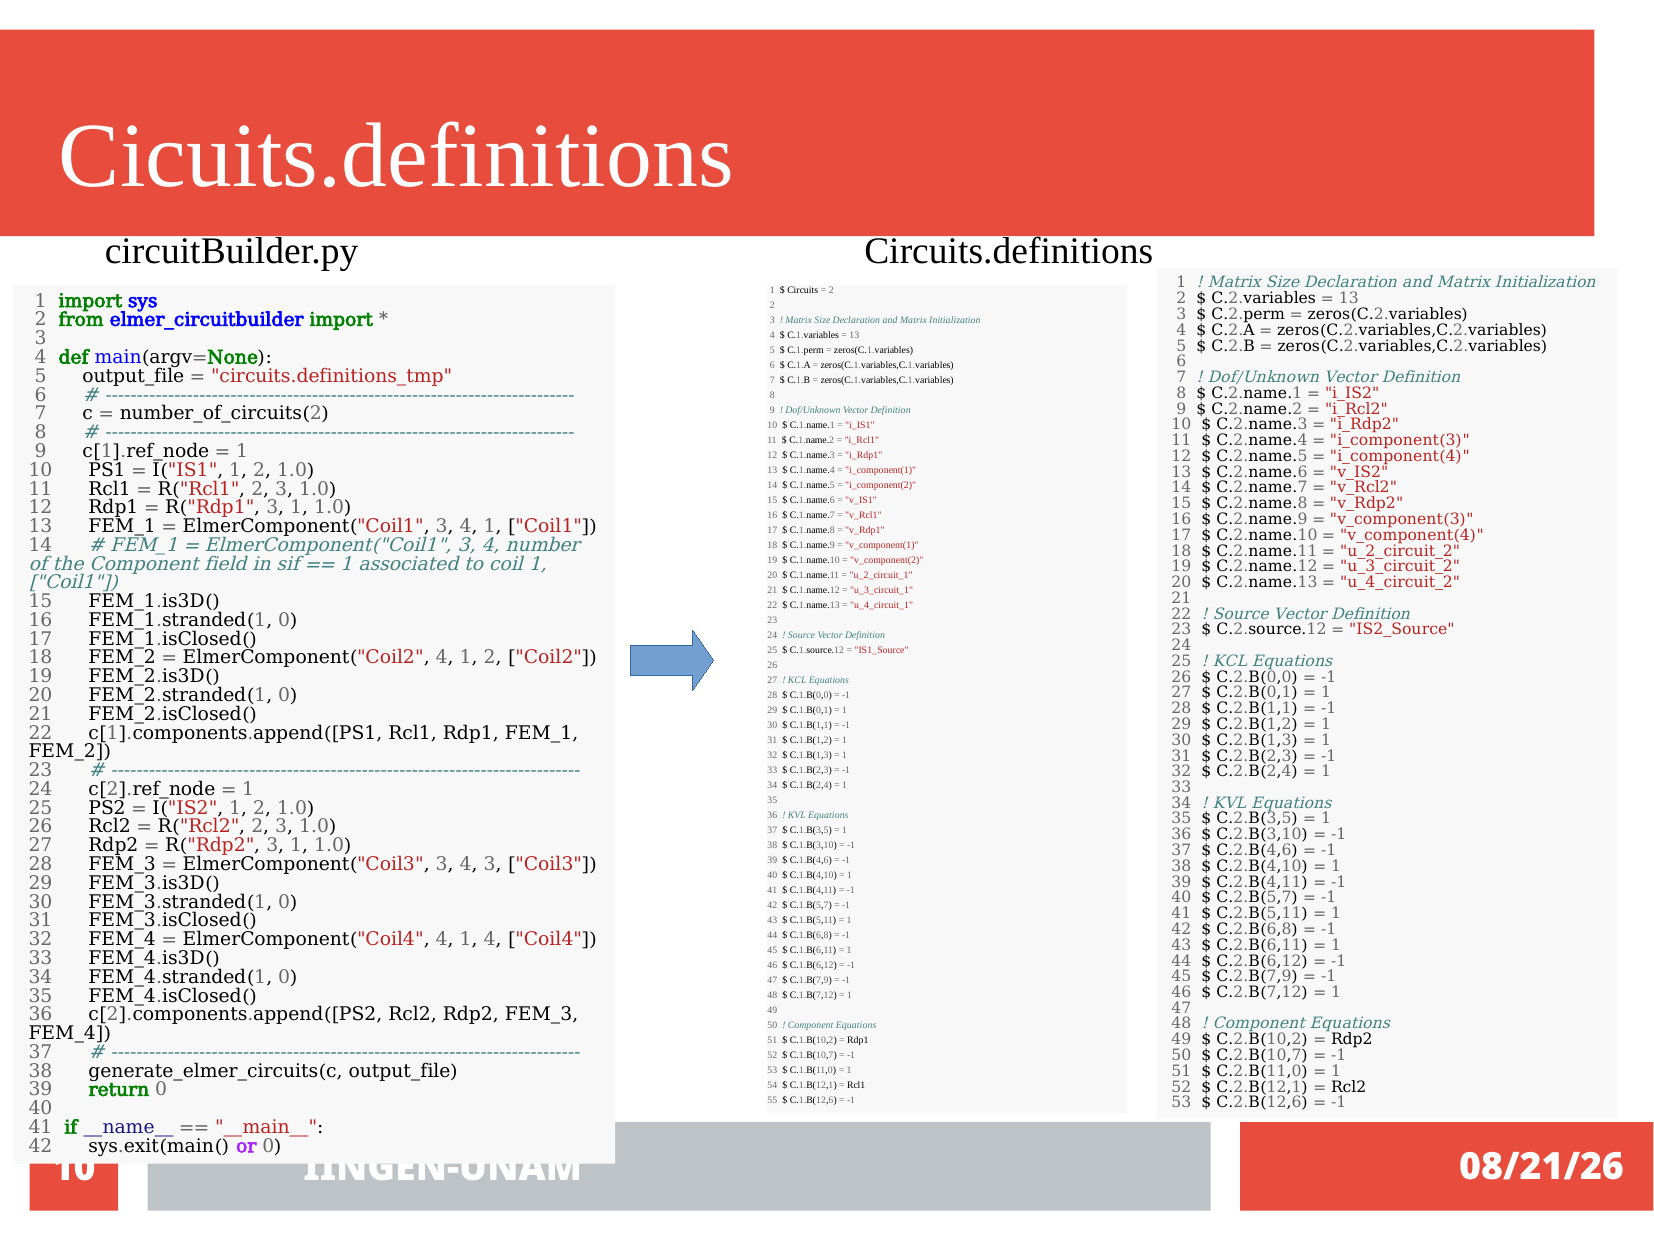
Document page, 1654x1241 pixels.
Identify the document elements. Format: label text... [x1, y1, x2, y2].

text_box Circuits.definitions [849, 222, 1195, 280]
text_box [630, 630, 714, 691]
text_box 1 import sys 2 from elmer_circuitbuilder import * 3 4 def main(argv=None): 5 output_file = "circuits.definitions_tmp" 6 # --------------------------------------------------------------------------- 7 c = number_of_circuits(2) 8 # --------------------------------------------------------------------------- 9 c[1].ref_node = 1 10 PS1 = I("IS1", 1, 2, 1.0) 11 Rcl1 = R("Rcl1", 2, 3, 1.0) 12 Rdp1 = R("Rdp1", 3, 1, 1.0) 13 FEM_1 = ElmerComponent("Coil1", 3, 4, 1, ["Coil1"]) 14 # FEM_1 = ElmerComponent("Coil1", 3, 4, number of the Component field in sif == 1 associated to coil 1, ["Coil1"]) 15 FEM_1.is3D() 16 FEM_1.stranded(1, 0) 17 FEM_1.isClosed() 18 FEM_2 = ElmerComponent("Coil2", 4, 1, 2, ["Coil2"]) 19 FEM_2.is3D() 20 FEM_2.stranded(1, 0) 21 FEM_2.isClosed() 22 c[1].components.append([PS1, Rcl1, Rdp1, FEM_1, FEM_2]) 23 # --------------------------------------------------------------------------- 24 c[2].ref_node = 1 25 PS2 = I("IS2", 1, 2, 1.0) 26 Rcl2 = R("Rcl2", 2, 3, 1.0) 27 Rdp2 = R("Rdp2", 3, 1, 1.0) 28 FEM_3 = ElmerComponent("Coil3", 3, 4, 3, ["Coil3"]) 29 FEM_3.is3D() 30 FEM_3.stranded(1, 0) 31 FEM_3.isClosed() 32 FEM_4 = ElmerComponent("Coil4", 4, 1, 4, ["Coil4"]) 33 FEM_4.is3D() 34 FEM_4.stranded(1, 0) 35 FEM_4.isClosed() 36 c[2].components.append([PS2, Rcl2, Rdp2, FEM_3, FEM_4]) 37 # --------------------------------------------------------------------------- 38 generate_elmer_circuits(c, output_file) 39 return 0 40 41 if __name__ == "__main__": 42 sys.exit(main() or 0) [13, 285, 616, 1108]
text_box circuitBuilder.py [90, 222, 436, 279]
title Cicuits.definitions [59, 59, 1595, 207]
list 1 $ Circuits = 2 2 3 ! Matrix Size Declaration and Matrix Initialization 4 $ C.1.variables = 13 5 $ C.1.perm = zeros(C.1.variables) 6 $ C.1.A = zeros(C.1.variables,C.1.variables) 7 $ C.1.B = zeros(C.1.variables,C.1.variables) 8 9 ! Dof/Unknown Vector Definition 10 $ C.1.name.1 = "i_IS1" 11 $ C.1.name.2 = "i_Rcl1" 12 $ C.1.name.3 = "i_Rdp1" 13 $ C.1.name.4 = "i_component(1)" 14 $ C.1.name.5 = "i_component(2)" 15 $ C.1.name.6 = "v_IS1" 16 $ C.1.name.7 = "v_Rcl1" 17 $ C.1.name.8 = "v_Rdp1" 18 $ C.1.name.9 = "v_component(1)" 19 $ C.1.name.10 = "v_component(2)" 20 $ C.1.name.11 = "u_2_circuit_1" 21 $ C.1.name.12 = "u_3_circuit_1" 22 $ C.1.name.13 = "u_4_circuit_1" 23 24 ! Source Vector Definition 25 $ C.1.source.12 = "IS1_Source" 26 27 ! KCL Equations 28 $ C.1.B(0,0) = -1 29 $ C.1.B(0,1) = 1 30 $ C.1.B(1,1) = -1 31 $ C.1.B(1,2) = 1 32 $ C.1.B(1,3) = 1 33 $ C.1.B(2,3) = -1 34 $ C.1.B(2,4) = 1 35 36 ! KVL Equations 37 $ C.1.B(3,5) = 1 38 $ C.1.B(3,10) = -1 39 $ C.1.B(4,6) = -1 40 $ C.1.B(4,10) = 1 41 $ C.1.B(4,11) = -1 42 $ C.1.B(5,7) = -1 43 $ C.1.B(5,11) = 1 44 $ C.1.B(6,8) = -1 45 $ C.1.B(6,11) = 1 46 $ C.1.B(6,12) = -1 47 $ C.1.B(7,9) = -1 48 $ C.1.B(7,12) = 1 49 50 ! Component Equations 51 $ C.1.B(10,2) = Rdp1 52 $ C.1.B(10,7) = -1 53 $ C.1.B(11,0) = 1 54 $ C.1.B(12,1) = Rcl1 55 $ C.1.B(12,6) = -1 [767, 285, 1128, 1114]
text_box 1 ! Matrix Size Declaration and Matrix Initialization 2 $ C.2.variables = 13 3 $ C.2.perm = zeros(C.2.variables) 4 $ C.2.A = zeros(C.2.variables,C.2.variables) 5 $ C.2.B = zeros(C.2.variables,C.2.variables) 6 7 ! Dof/Unknown Vector Definition 8 $ C.2.name.1 = "i_IS2" 9 $ C.2.name.2 = "i_Rcl2" 10 $ C.2.name.3 = "i_Rdp2" 11 $ C.2.name.4 = "i_component(3)" 12 $ C.2.name.5 = "i_component(4)" 13 $ C.2.name.6 = "v_IS2" 14 $ C.2.name.7 = "v_Rcl2" 15 $ C.2.name.8 = "v_Rdp2" 16 $ C.2.name.9 = "v_component(3)" 17 $ C.2.name.10 = "v_component(4)" 18 $ C.2.name.11 = "u_2_circuit_2" 19 $ C.2.name.12 = "u_3_circuit_2" 20 $ C.2.name.13 = "u_4_circuit_2" 21 22 ! Source Vector Definition 23 $ C.2.source.12 = "IS2_Source" 24 25 ! KCL Equations 26 $ C.2.B(0,0) = -1 27 $ C.2.B(0,1) = 1 28 $ C.2.B(1,1) = -1 29 $ C.2.B(1,2) = 1 30 $ C.2.B(1,3) = 1 31 $ C.2.B(2,3) = -1 32 $ C.2.B(2,4) = 1 33 34 ! KVL Equations 35 $ C.2.B(3,5) = 1 36 $ C.2.B(3,10) = -1 37 $ C.2.B(4,6) = -1 38 $ C.2.B(4,10) = 1 39 $ C.2.B(4,11) = -1 40 $ C.2.B(5,7) = -1 41 $ C.2.B(5,11) = 1 42 $ C.2.B(6,8) = -1 43 $ C.2.B(6,11) = 1 44 $ C.2.B(6,12) = -1 45 $ C.2.B(7,9) = -1 46 $ C.2.B(7,12) = 1 47 48 ! Component Equations 49 $ C.2.B(10,2) = Rdp2 50 $ C.2.B(10,7) = -1 51 $ C.2.B(11,0) = 1 52 $ C.2.B(12,1) = Rcl2 53 $ C.2.B(12,6) = -1 [1156, 268, 1617, 1119]
